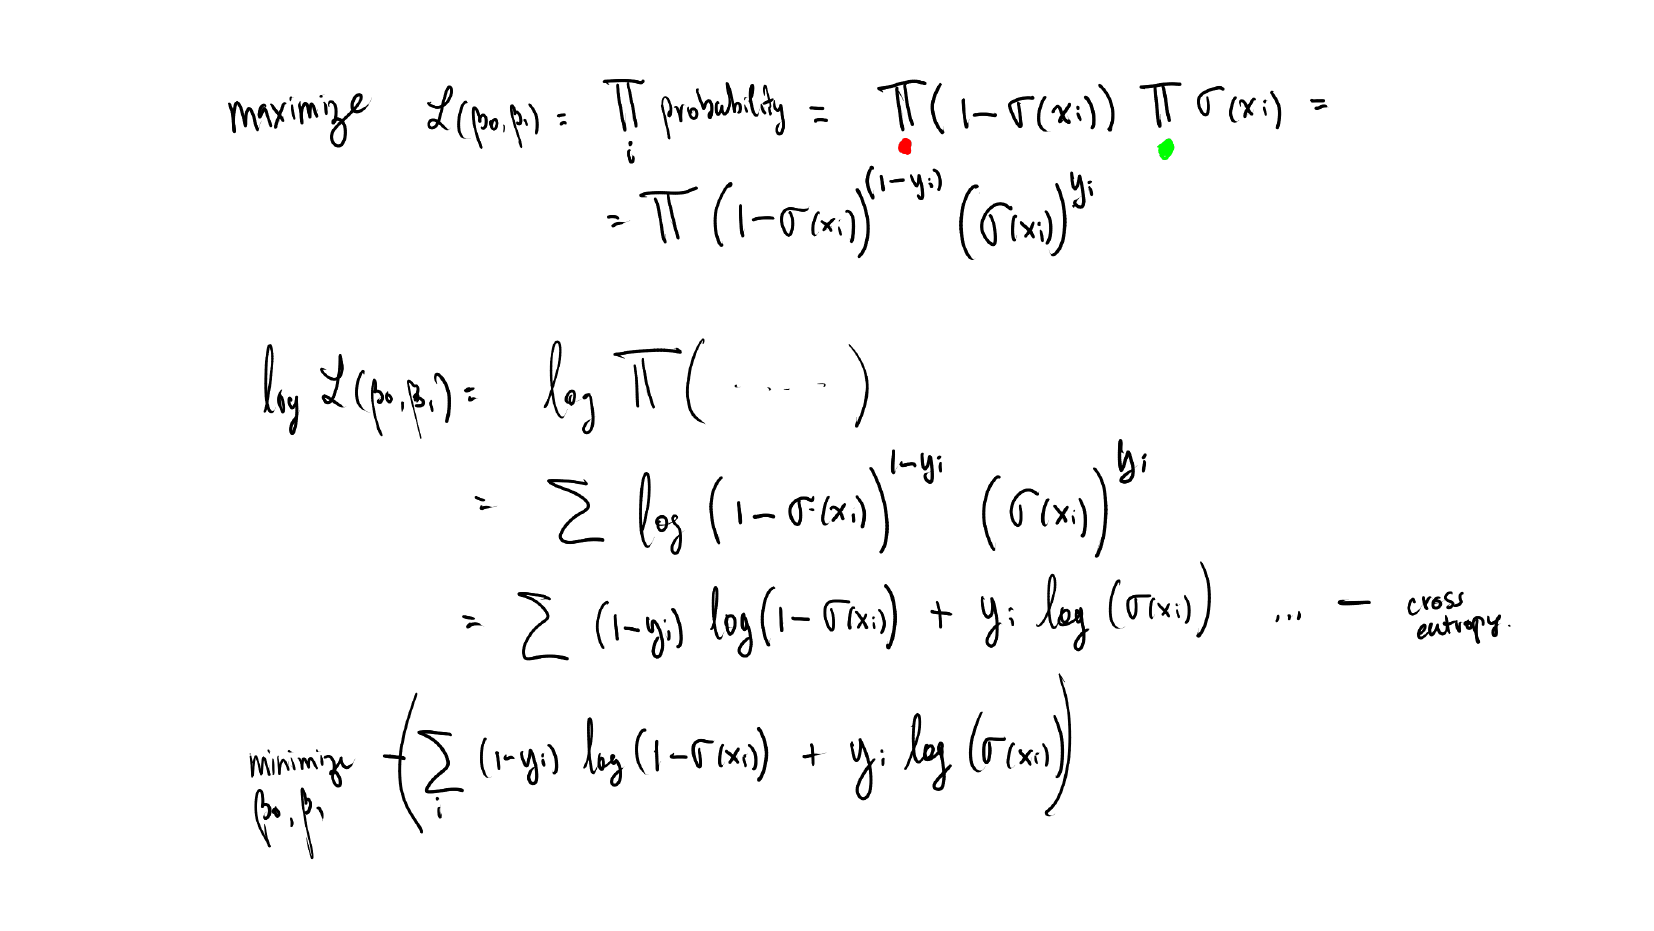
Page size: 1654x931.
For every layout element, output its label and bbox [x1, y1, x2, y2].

picture [198, 49, 1358, 289]
picture [219, 308, 1540, 889]
